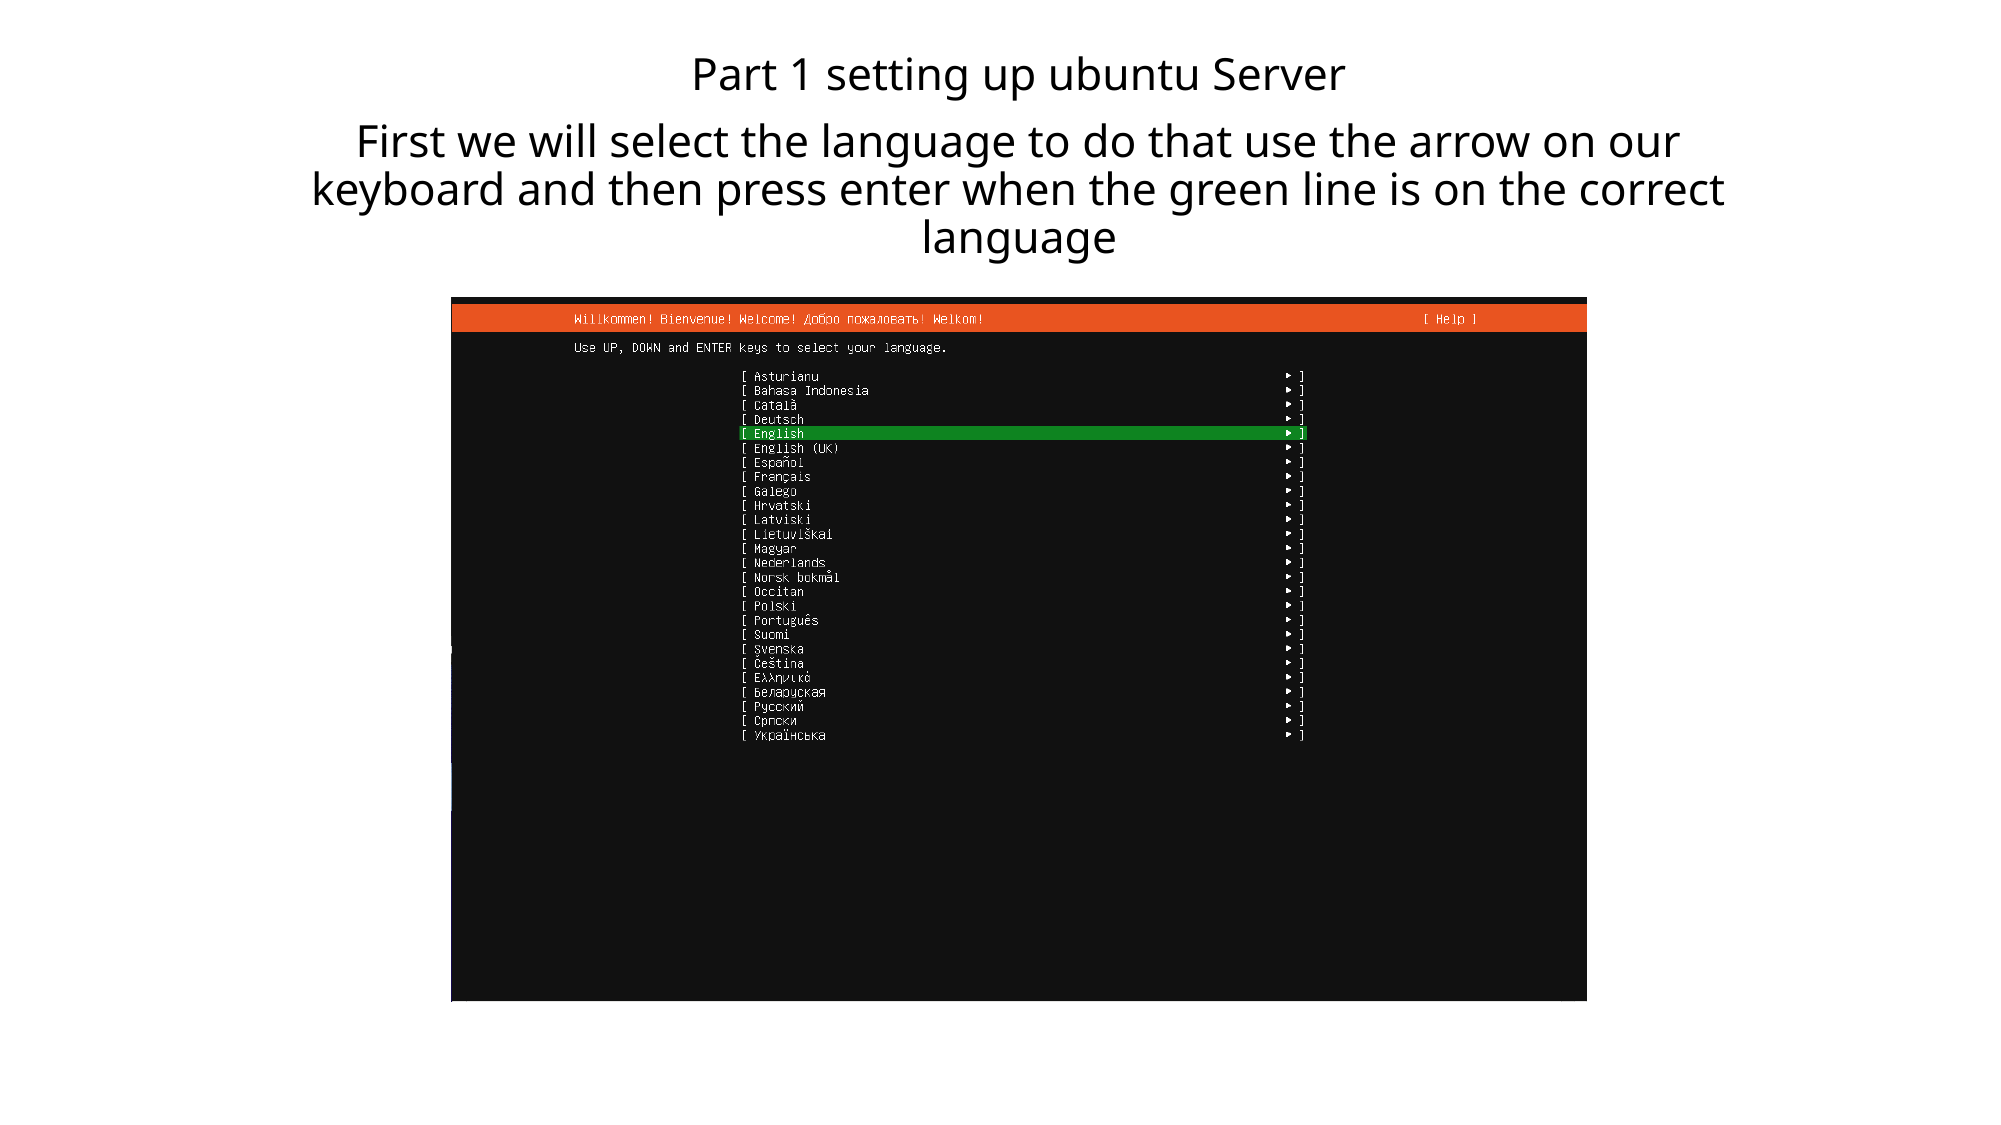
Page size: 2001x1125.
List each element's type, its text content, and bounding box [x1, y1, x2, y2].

subtitle Part 1 setting up ubuntu Server First we will select the language to do that use the arrow on our keyboard and then press enter when the green line is on the correct language [269, 45, 1770, 271]
picture [451, 297, 1587, 1003]
